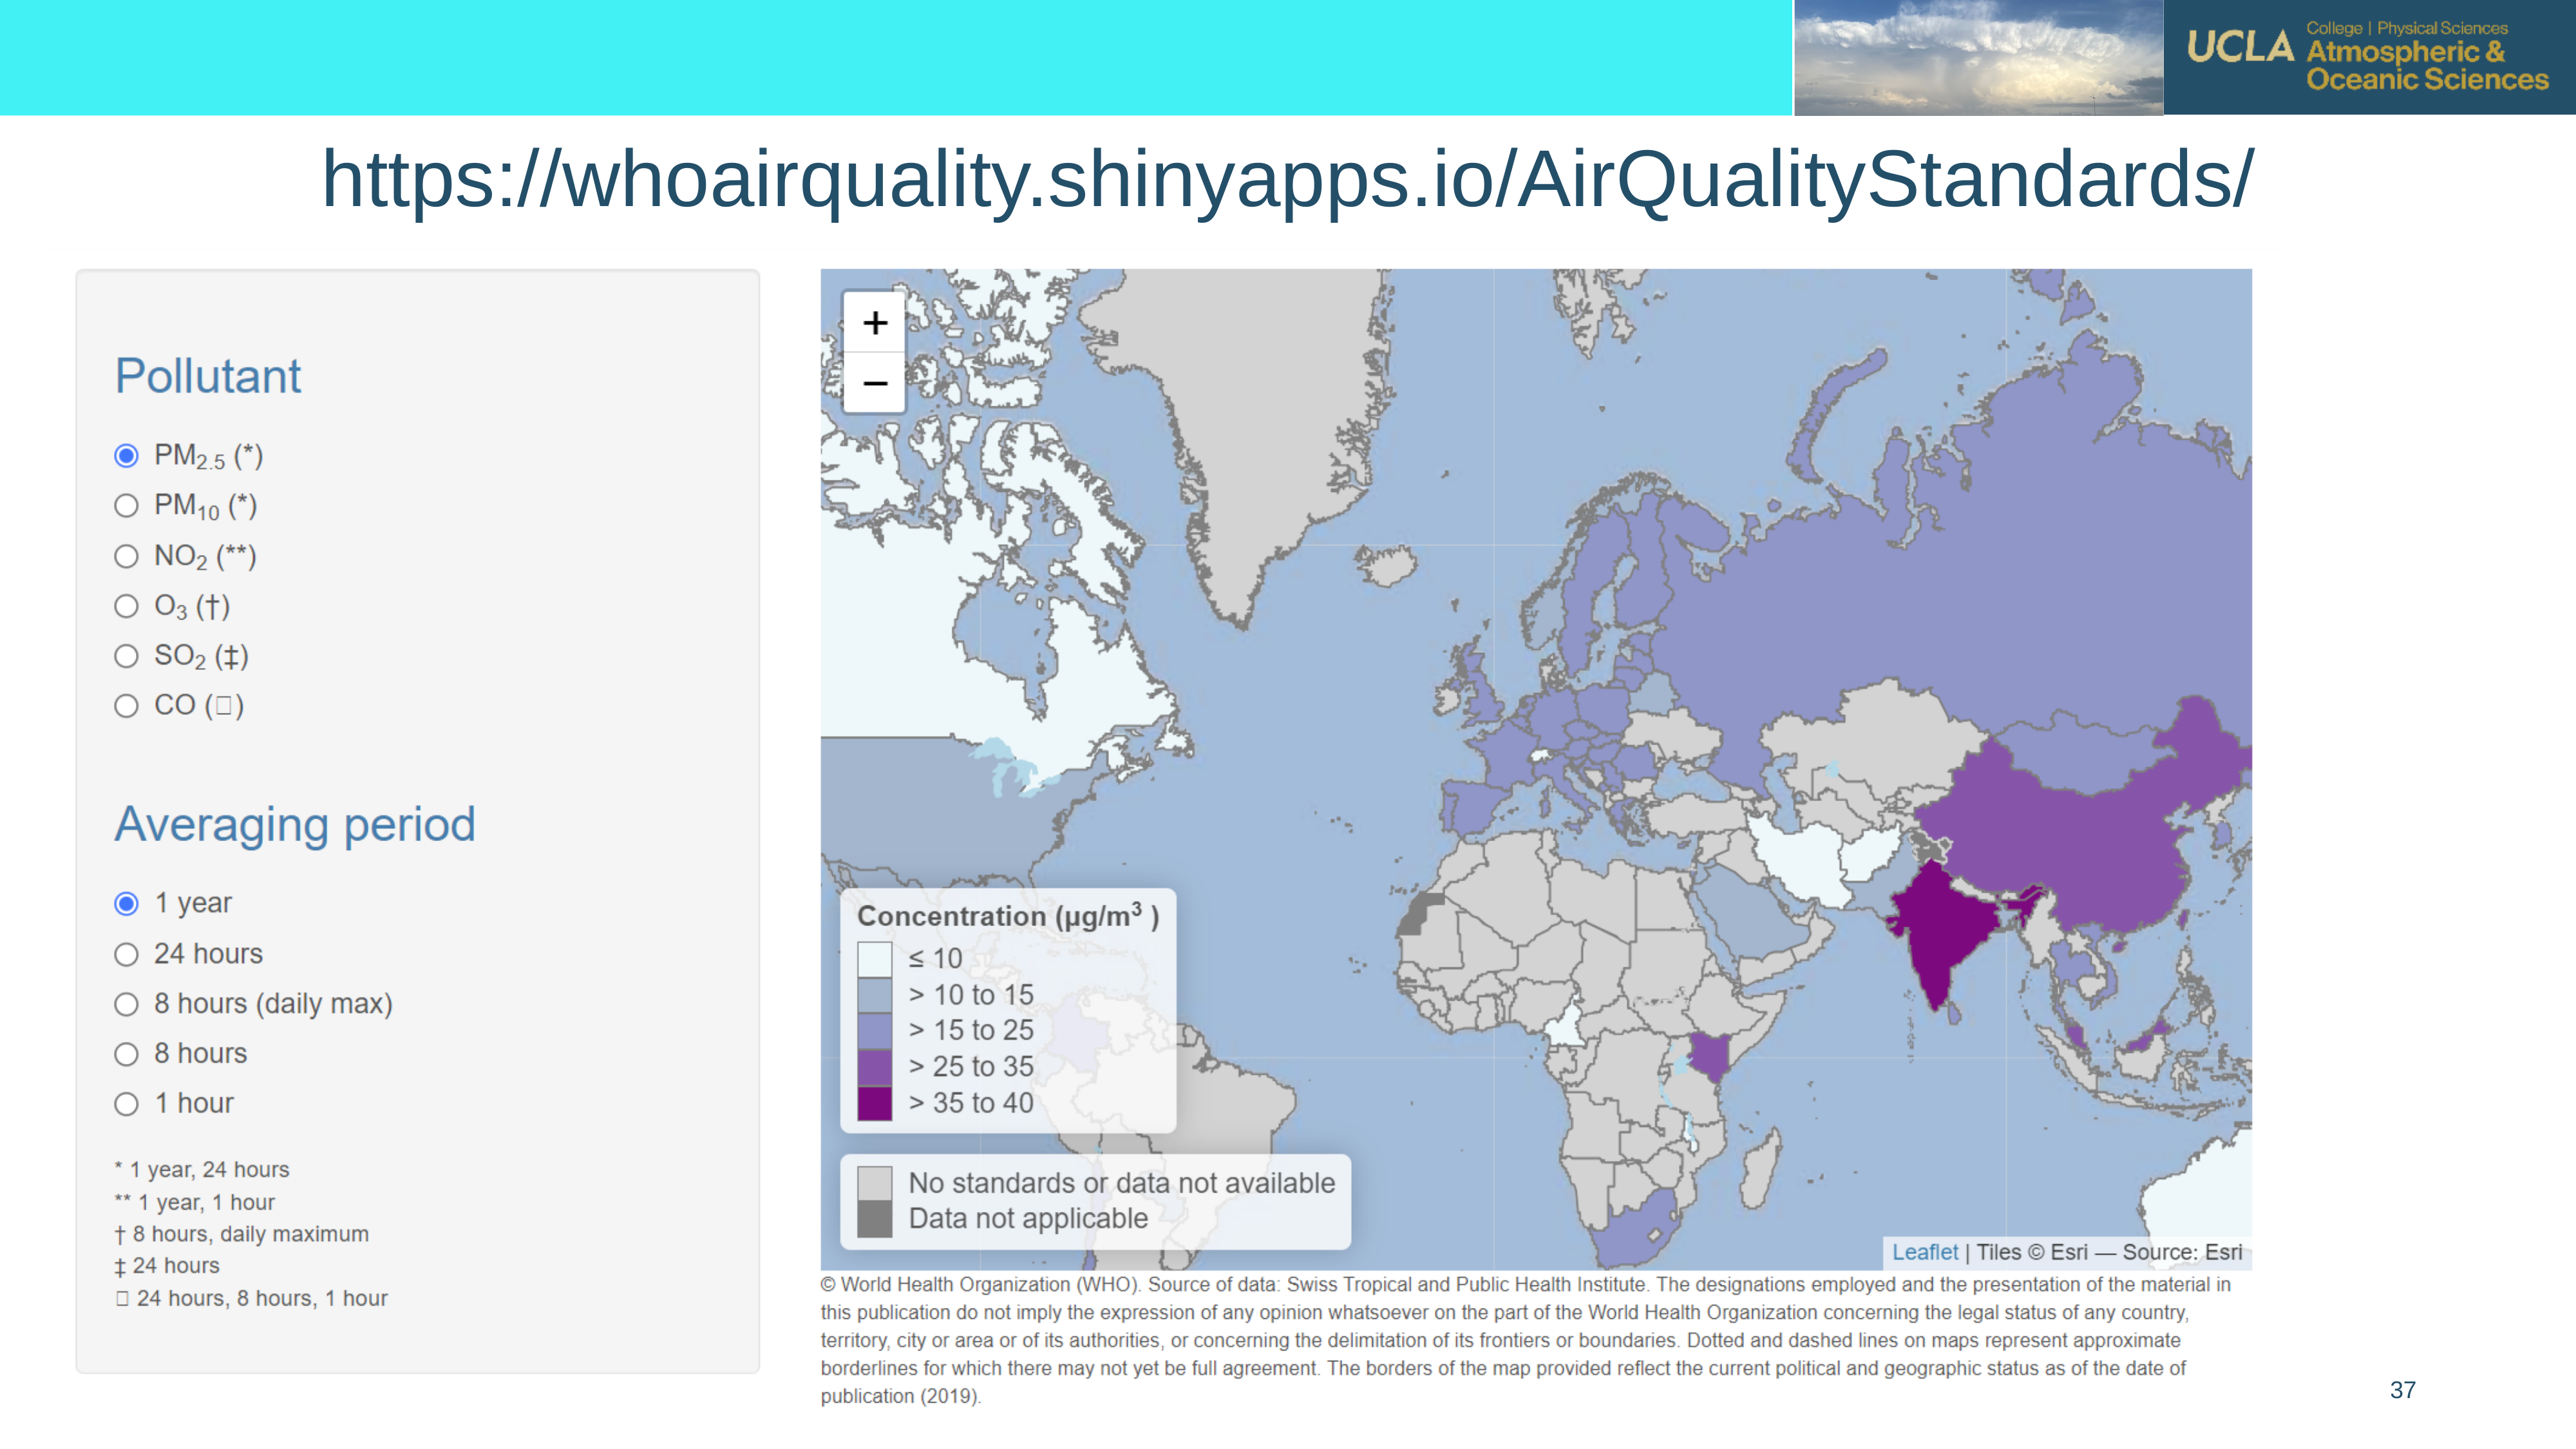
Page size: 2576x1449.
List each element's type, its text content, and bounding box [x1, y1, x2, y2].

title https://whoairquality.shinyapps.io/AirQualityStandards/ [195, 120, 2383, 326]
picture [1794, 0, 2576, 116]
picture [41, 247, 2302, 1425]
